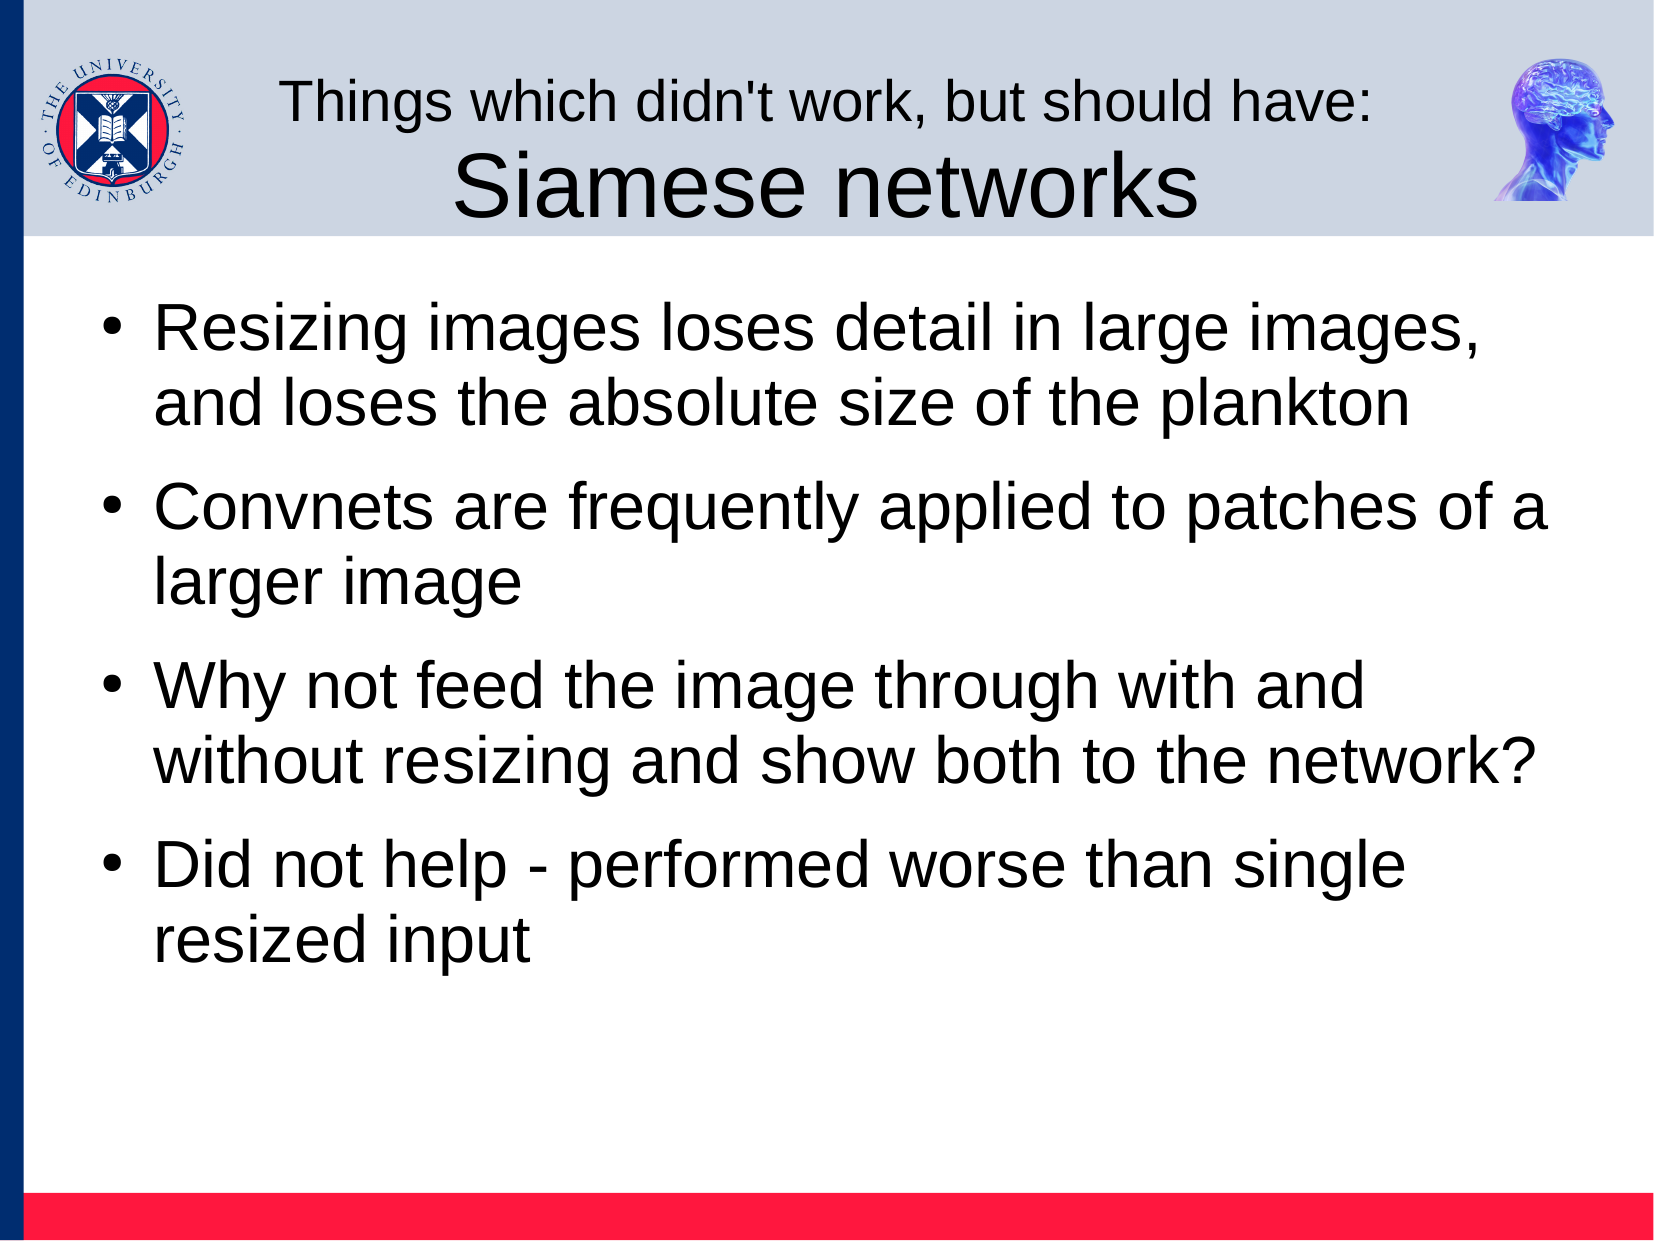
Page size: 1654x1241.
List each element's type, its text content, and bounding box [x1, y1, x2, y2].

picture [38, 56, 82, 205]
title Things which didn't work, but should have: Siamese networks [82, 49, 1571, 257]
picture [1571, 58, 1615, 201]
list Resizing images loses detail in large images, and loses the absolute size of the plankton Convnets are frequently applied to patches of a larger image Why not feed the image through with and without resizing and show both to the network? Did not help - performed worse than single resized input [82, 290, 1571, 1010]
